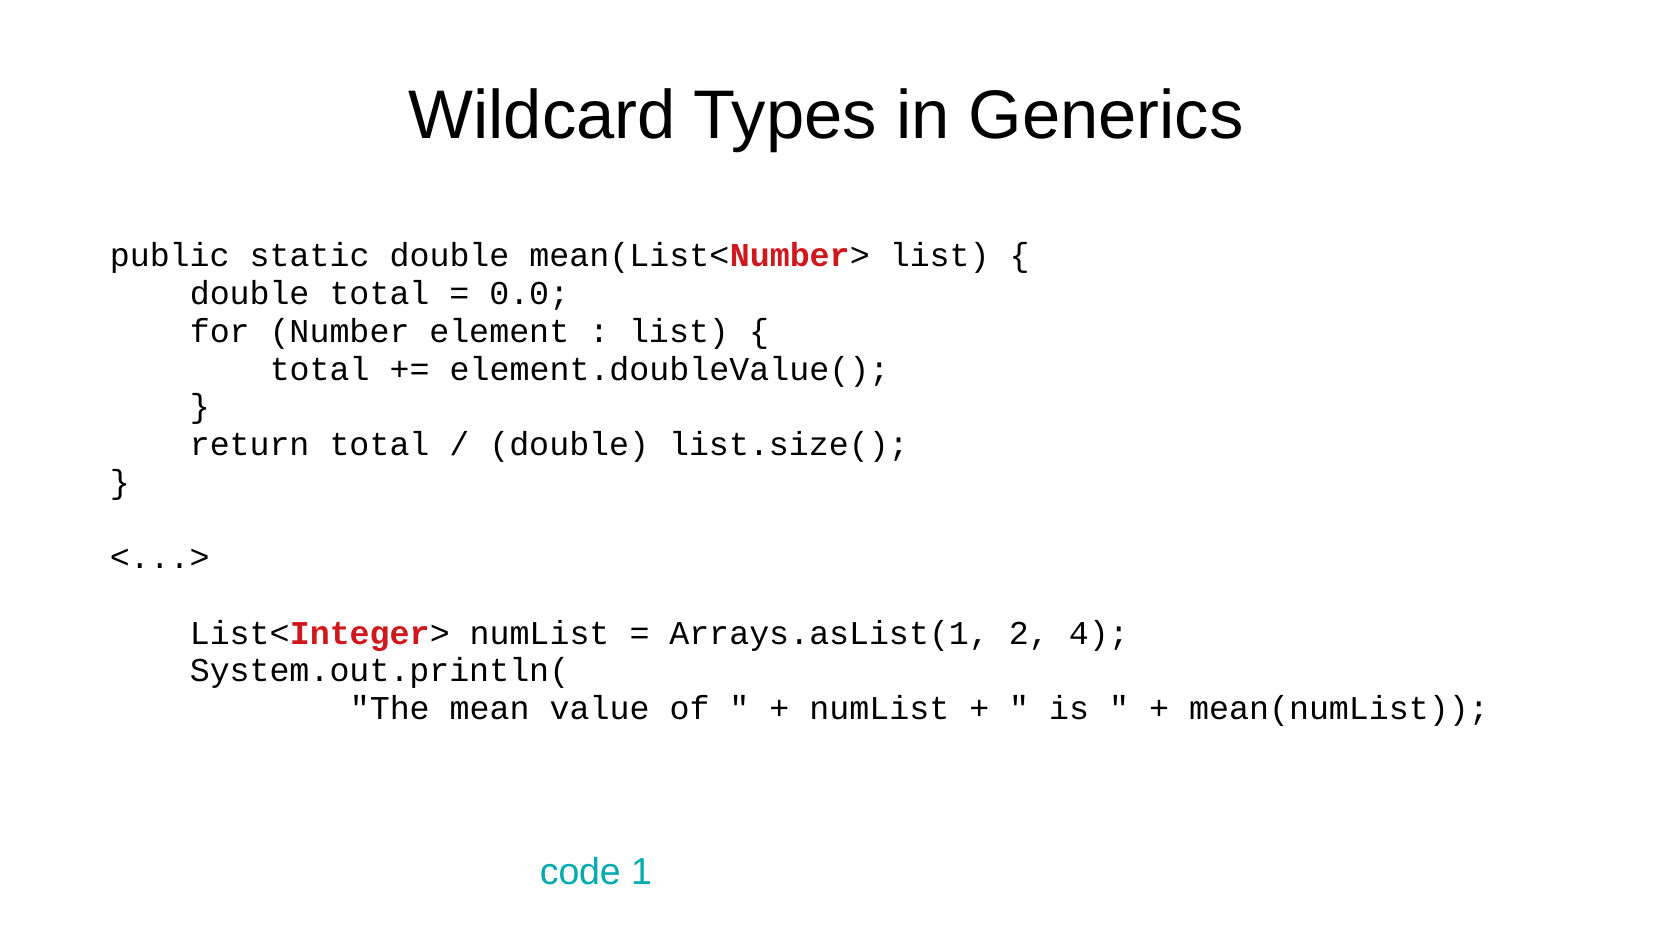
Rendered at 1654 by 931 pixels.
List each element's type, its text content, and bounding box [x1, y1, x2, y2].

text_box public static double mean(List<Number> list) { double total = 0.0; for (Number element : list) { total += element.doubleValue(); } return total / (double) list.size(); } <...> List<Integer> numList = Arrays.asList(1, 2, 4); System.out.println( "The mean value of " + numList + " is " + mean(numList)); [15, 231, 1621, 931]
text_box code 1 [525, 843, 667, 901]
title Wildcard Types in Generics [82, 37, 1571, 193]
